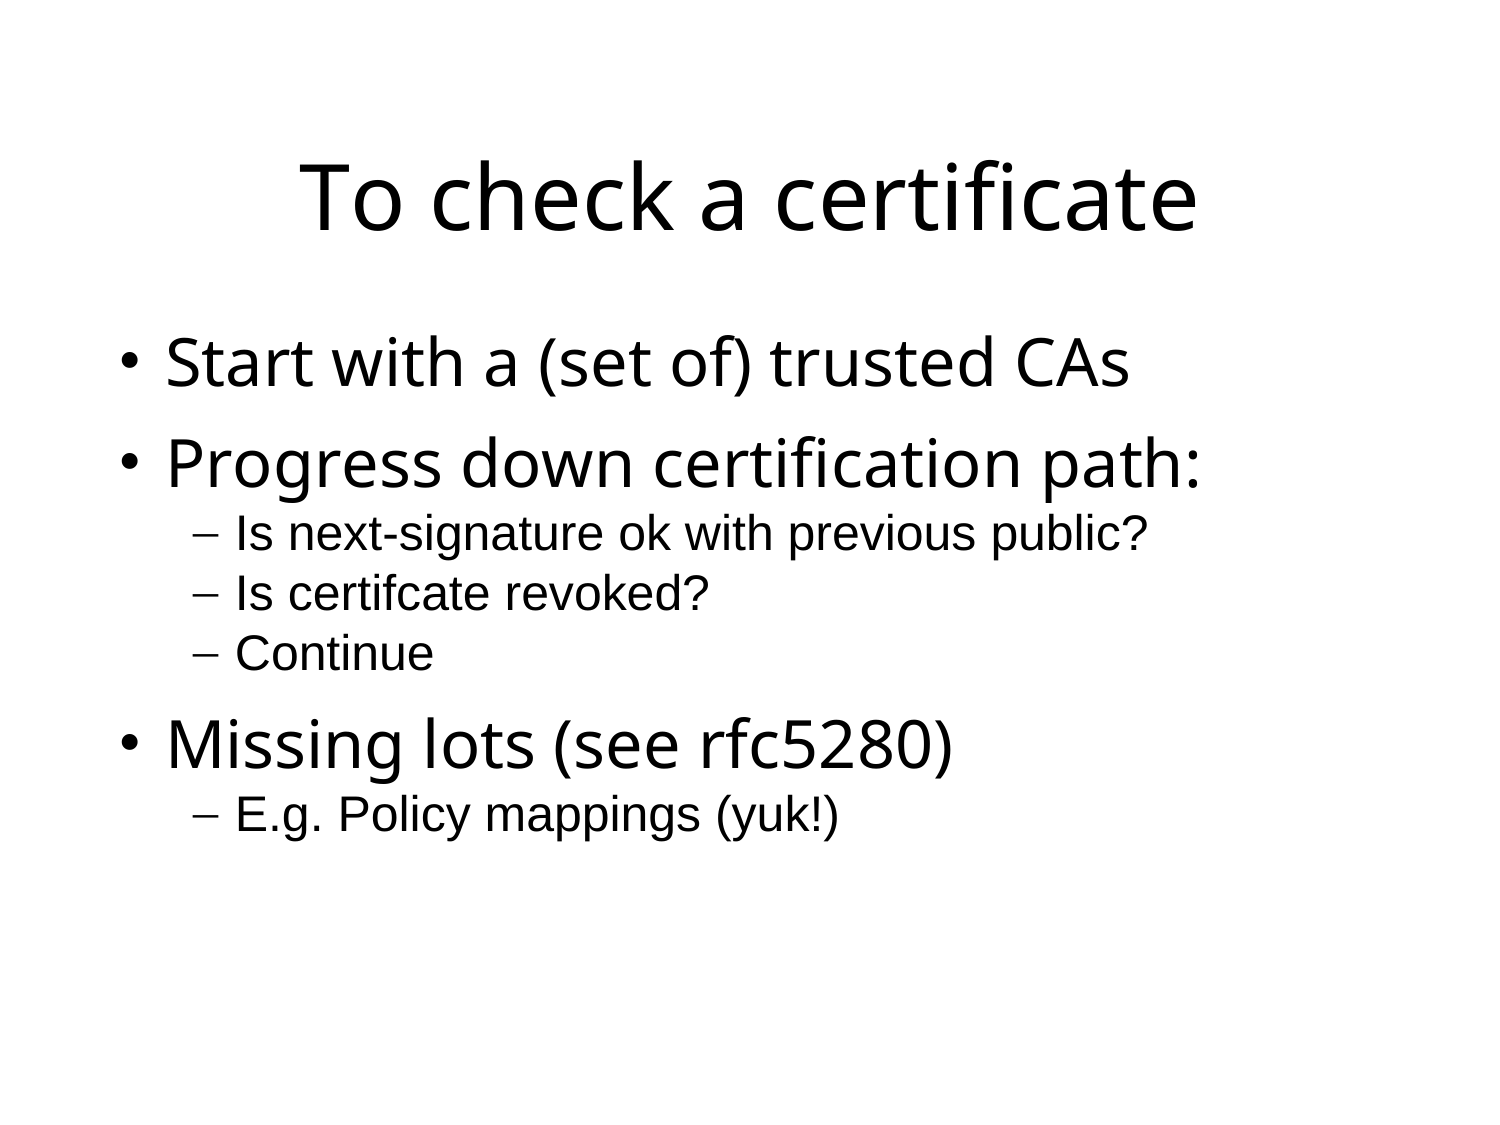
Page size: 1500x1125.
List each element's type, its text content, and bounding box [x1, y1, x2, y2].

text_box Start with a (set of) trusted CAs Progress down certification path: Is next-signature ok with previous public? Is certifcate revoked? Continue Missing lots (see rfc5280) E.g. Policy mappings (yuk!) [118, 319, 1394, 1030]
text_box To check a certificate [112, 99, 1388, 288]
